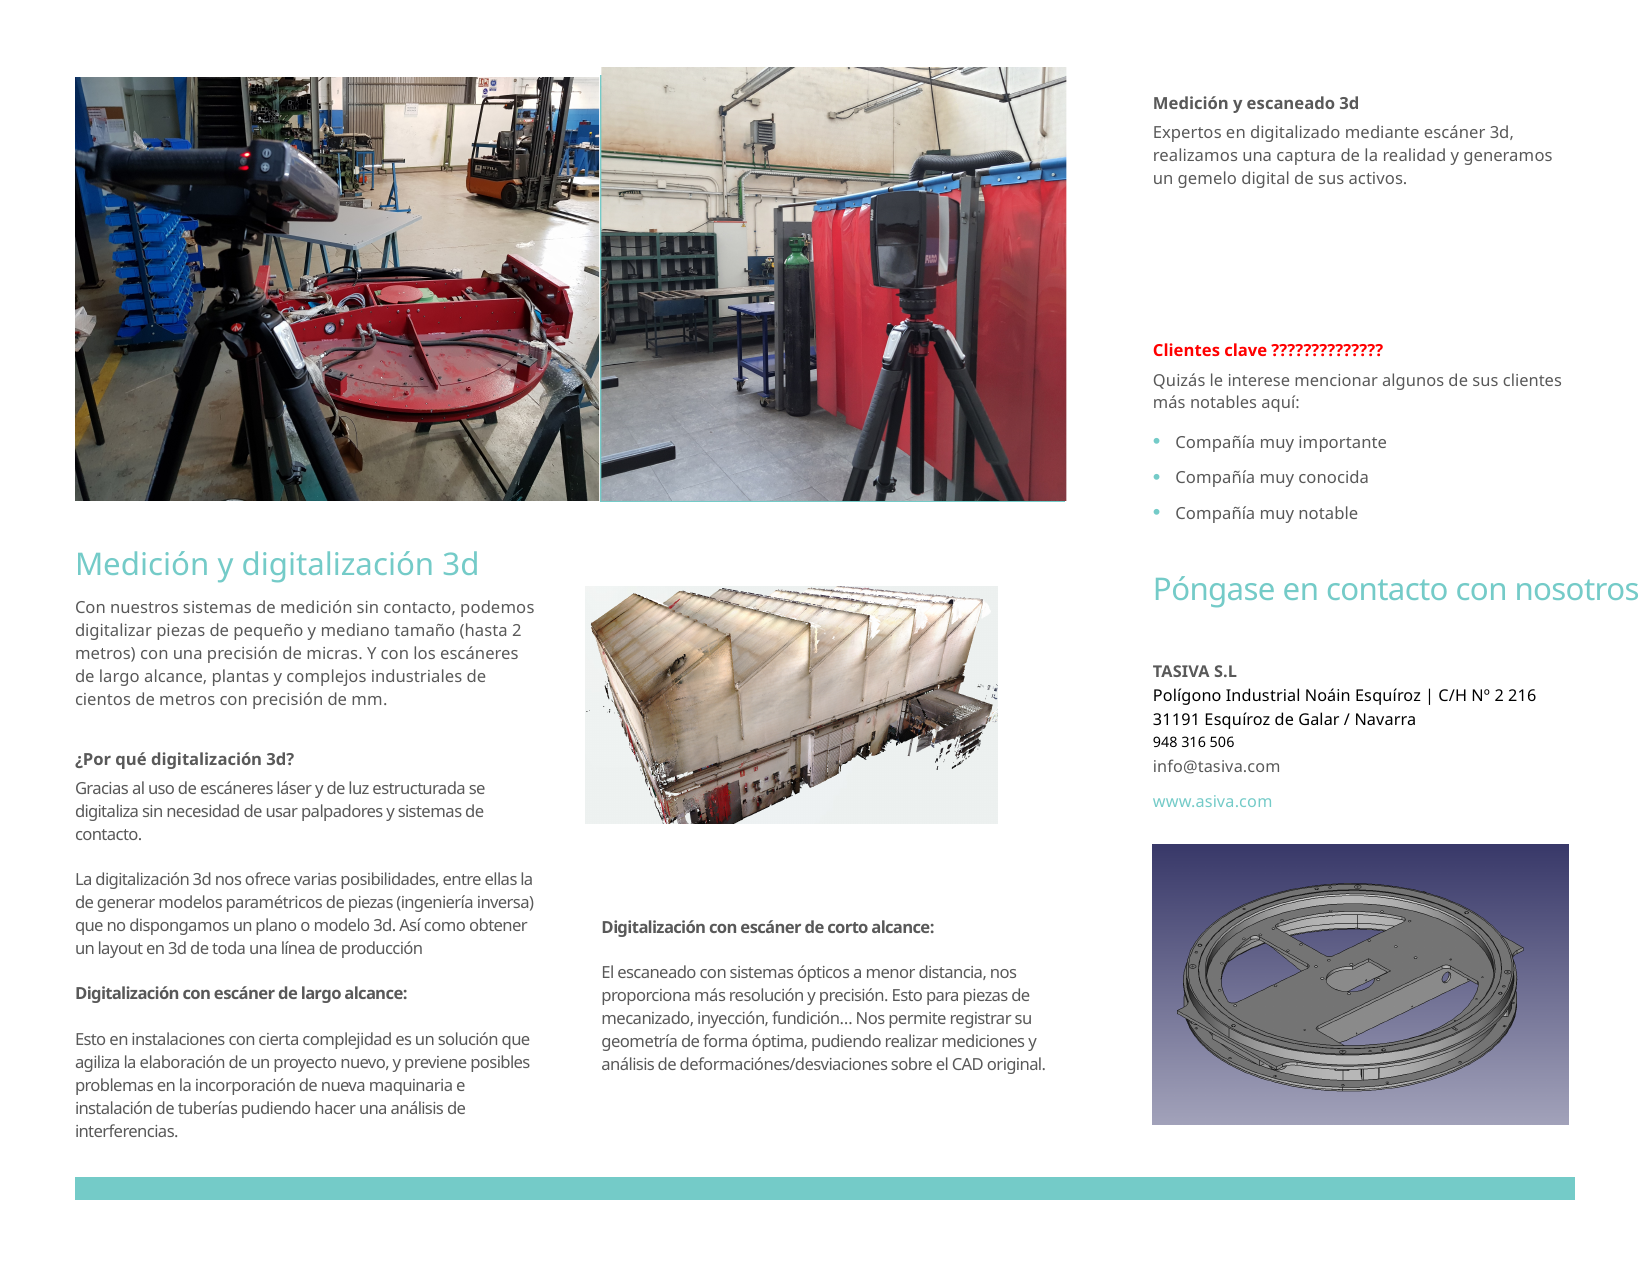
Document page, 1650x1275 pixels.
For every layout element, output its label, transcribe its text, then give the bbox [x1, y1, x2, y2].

list www.asiva.com [1152, 788, 1576, 811]
list Digitalización con escáner de corto alcance: El escaneado con sistemas ópticos a menor distancia, nos proporciona más resolución y precisión. Esto para piezas de mecanizado, inyección, fundición… Nos permite registrar su geometría de forma óptima, pudiendo realizar mediciones y análisis de deformaciónes/desviaciones sobre el CAD original. [601, 913, 1067, 1148]
list Con nuestros sistemas de medición sin contacto, podemos digitalizar piezas de pequeño y mediano tamaño (hasta 2 metros) con una precisión de micras. Y con los escáneres de largo alcance, plantas y complejos industriales de cientos de metros con precisión de mm. [75, 594, 541, 735]
list Medición y digitalización 3d [75, 543, 541, 583]
list Póngase en contacto con nosotros [1152, 569, 1650, 618]
list 31191 Esquíroz de Galar / Navarra [1152, 706, 1576, 729]
list Expertos en digitalizado mediante escáner 3d, realizamos una captura de la realidad y generamos un gemelo digital de sus activos. [1152, 119, 1576, 302]
picture [601, 67, 1067, 501]
list 948 316 506 [1152, 729, 1576, 753]
list Gracias al uso de escáneres láser y de luz estructurada se digitaliza sin necesidad de usar palpadores y sistemas de contacto. La digitalización 3d nos ofrece varias posibilidades, entre ellas la de generar modelos paramétricos de piezas (ingeniería inversa) que no dispongamos un plano o modelo 3d. Así como obtener un layout en 3d de toda una línea de producción Digitalización con escáner de largo alcance: Esto en instalaciones con cierta complejidad es un solución que agiliza la elaboración de un proyecto nuevo, y previene posibles problemas en la incorporación de nueva maquinaria e instalación de tuberías pudiendo hacer una análisis de interferencias. [75, 774, 541, 1172]
picture [1152, 844, 1569, 1125]
list Quizás le interese mencionar algunos de sus clientes más notables aquí: [1152, 366, 1576, 413]
list ¿Por qué digitalización 3d? [75, 746, 541, 771]
list Compañía muy importante Compañía muy conocida Compañía muy notable [1152, 428, 1576, 563]
list Clientes clave ?????????????? [1152, 337, 1576, 362]
picture [75, 77, 600, 501]
list Medición y escaneado 3d [1152, 90, 1576, 114]
list TASIVA S.L [1152, 658, 1576, 682]
list Polígono Industrial Noáin Esquíroz | C/H Nº 2 216 [1152, 682, 1576, 705]
list info@tasiva.com [1152, 753, 1576, 776]
picture [585, 586, 998, 824]
